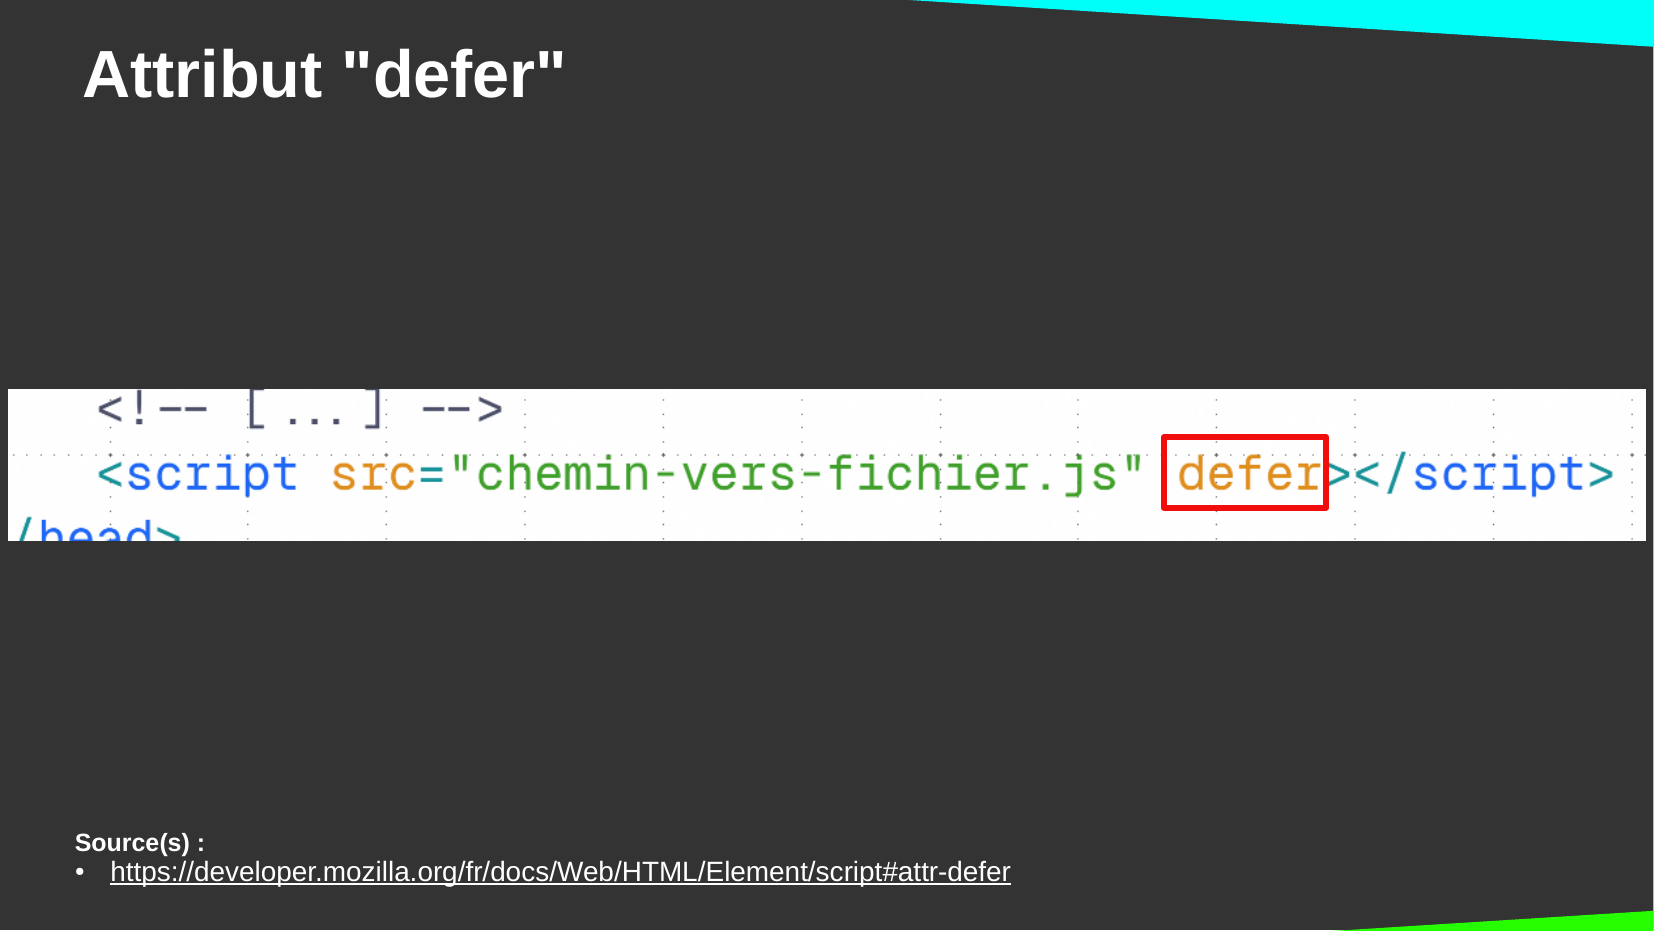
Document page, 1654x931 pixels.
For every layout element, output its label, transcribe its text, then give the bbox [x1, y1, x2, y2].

text_box [1332, 910, 1654, 931]
text_box Source(s) : https://developer.mozilla.org/fr/docs/Web/HTML/Element/script#attr-defer [60, 821, 1583, 920]
text_box [909, 0, 1654, 47]
title Attribut "defer" [82, 37, 1571, 114]
picture [8, 389, 1646, 541]
